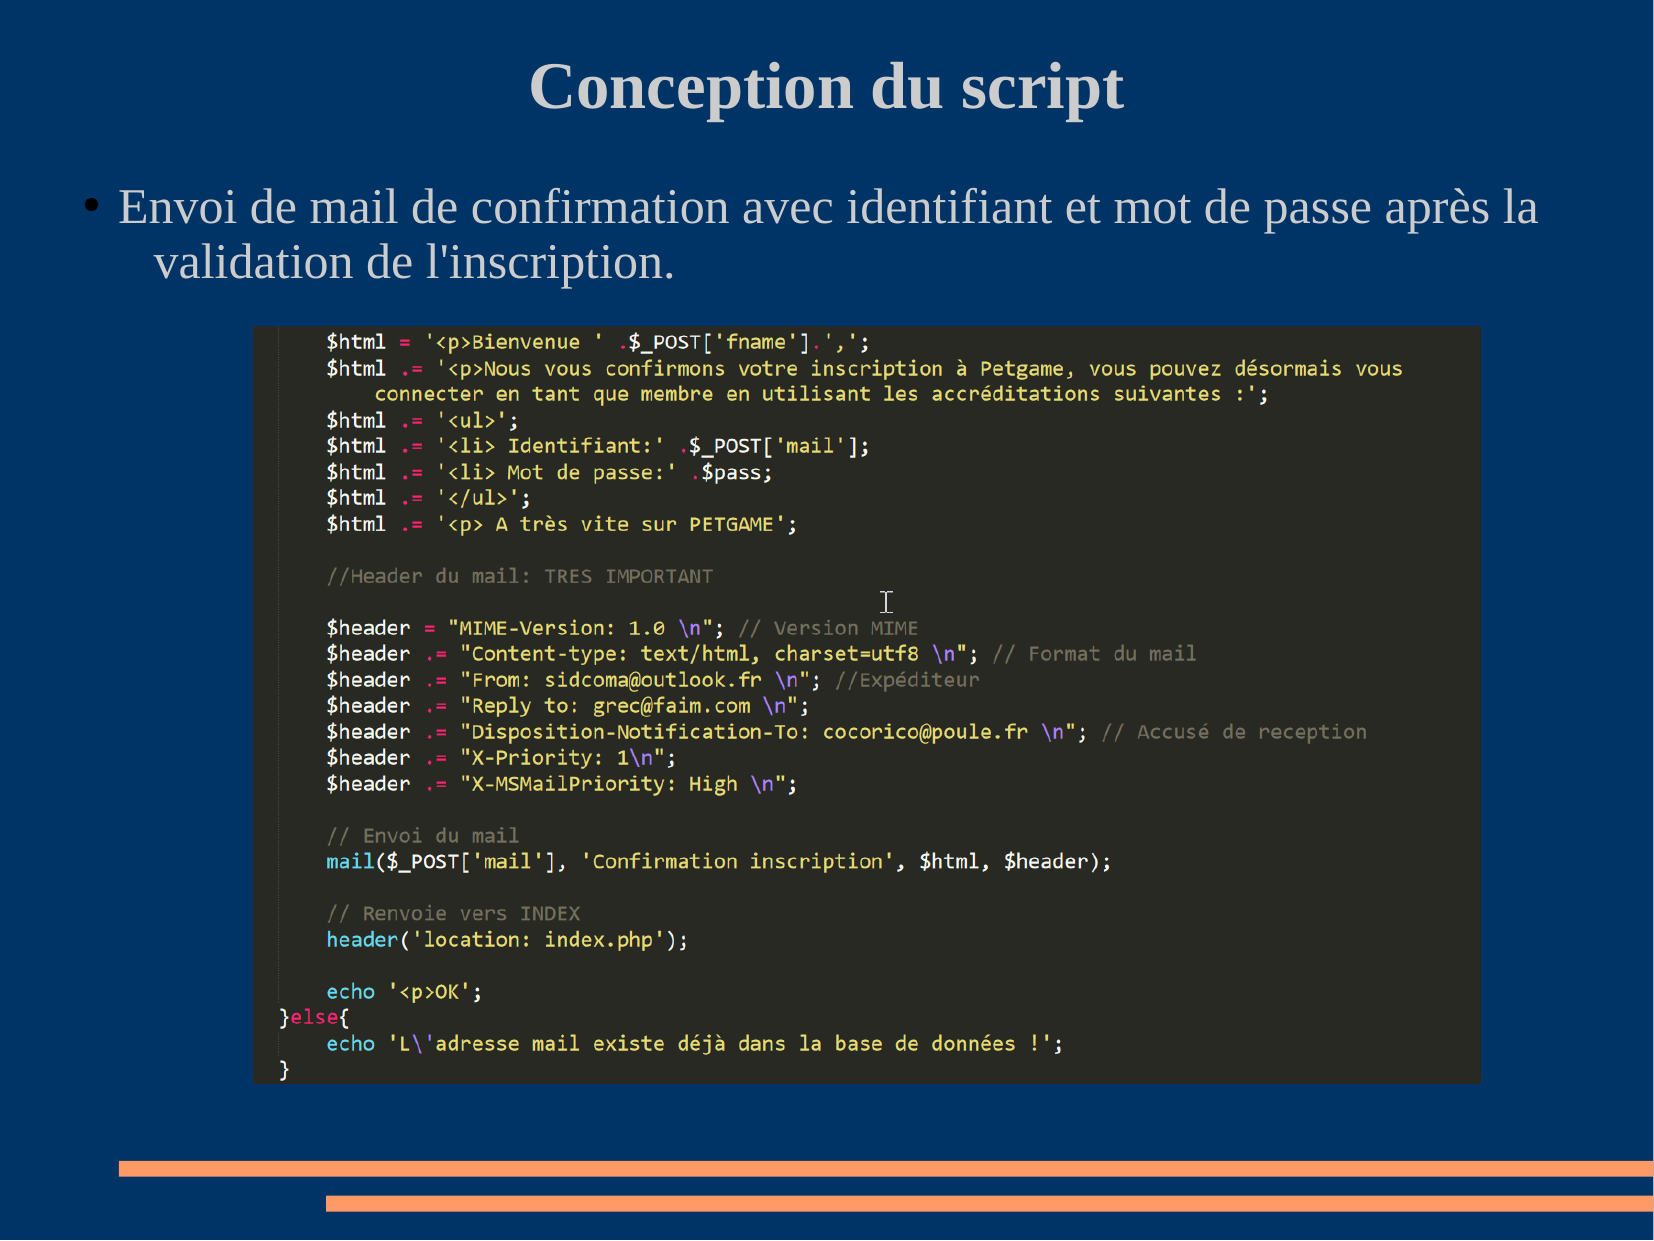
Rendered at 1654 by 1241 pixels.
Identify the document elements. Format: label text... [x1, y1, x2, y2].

subtitle Conception du script Envoi de mail de confirmation avec identifiant et mot de passe après la validation de l'inscription. [82, 49, 1571, 1109]
